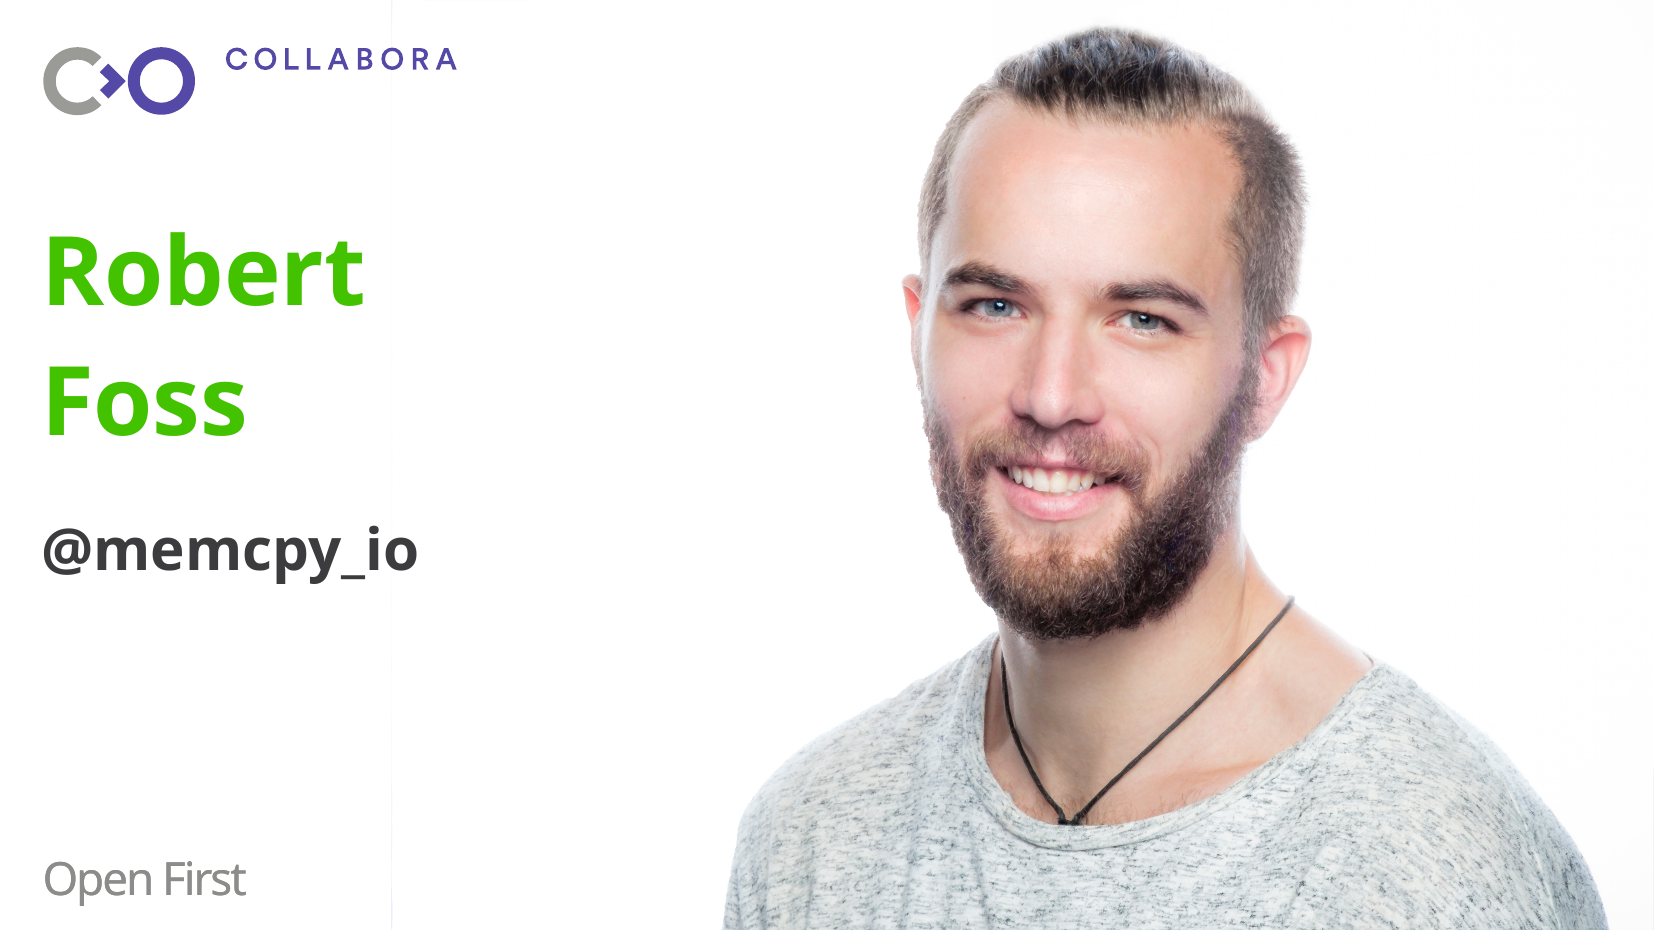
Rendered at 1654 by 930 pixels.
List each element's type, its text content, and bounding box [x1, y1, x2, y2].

subtitle @memcpy_io [41, 507, 717, 754]
title Robert Foss [41, 220, 820, 446]
picture [0, 0, 1654, 930]
